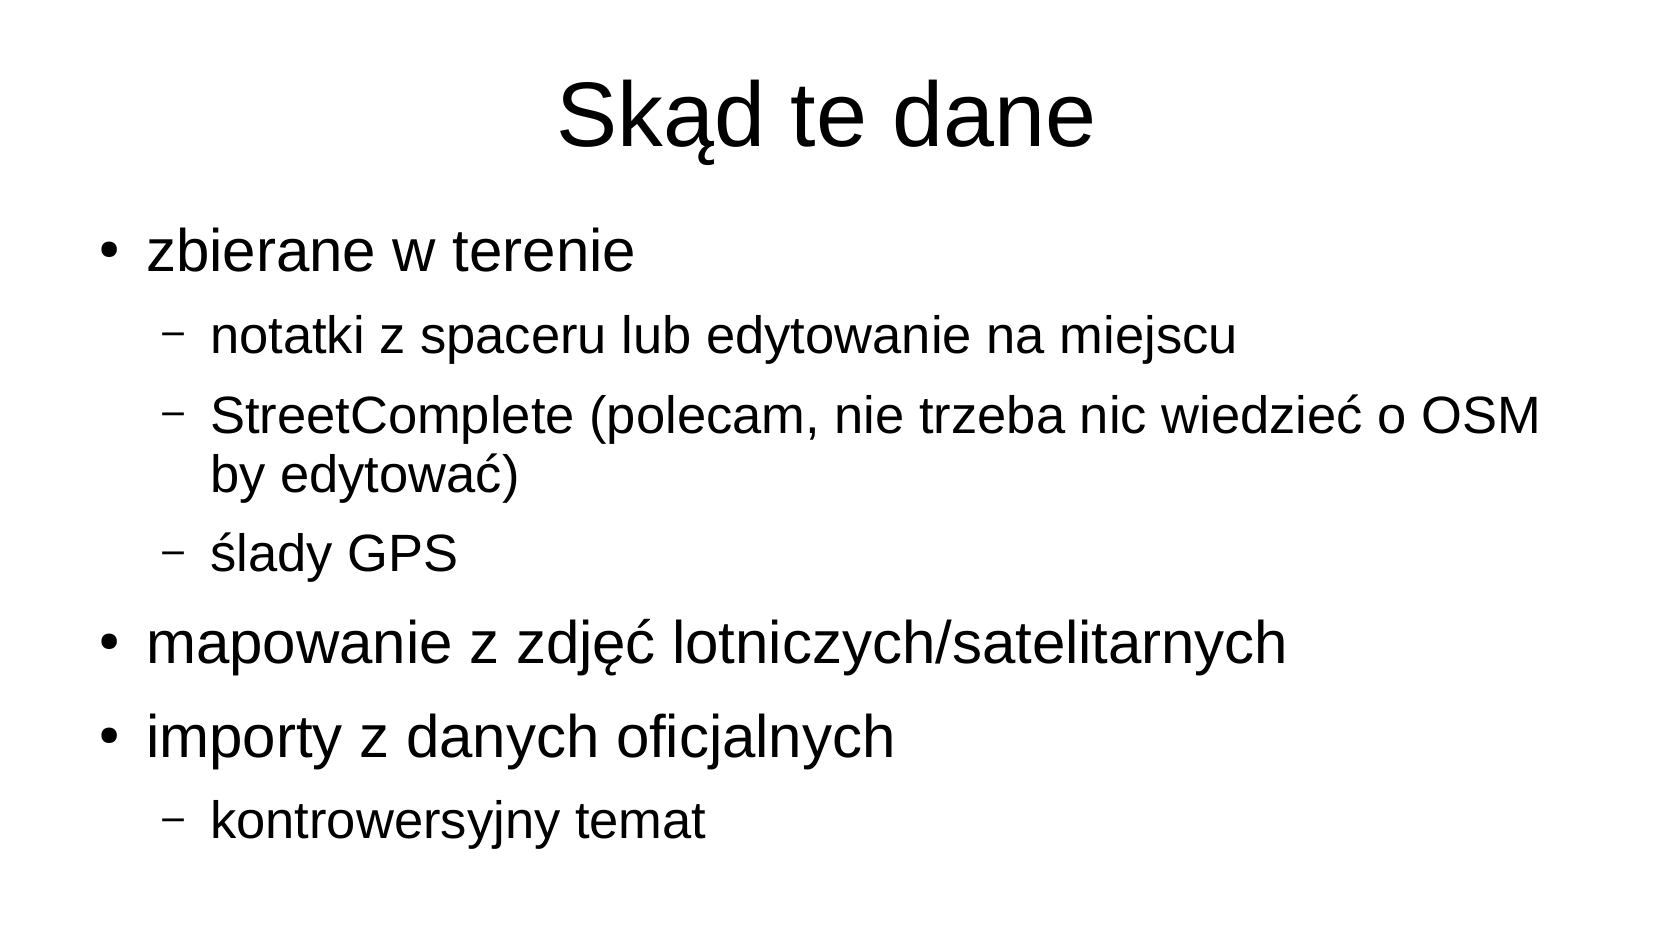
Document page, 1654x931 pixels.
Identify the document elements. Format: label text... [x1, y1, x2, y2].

list zbierane w terenie notatki z spaceru lub edytowanie na miejscu StreetComplete (polecam, nie trzeba nic wiedzieć o OSM by edytować) ślady GPS mapowanie z zdjęć lotniczych/satelitarnych importy z danych oficjalnych kontrowersyjny temat [82, 217, 1571, 851]
title Skąd te dane [82, 37, 1571, 193]
